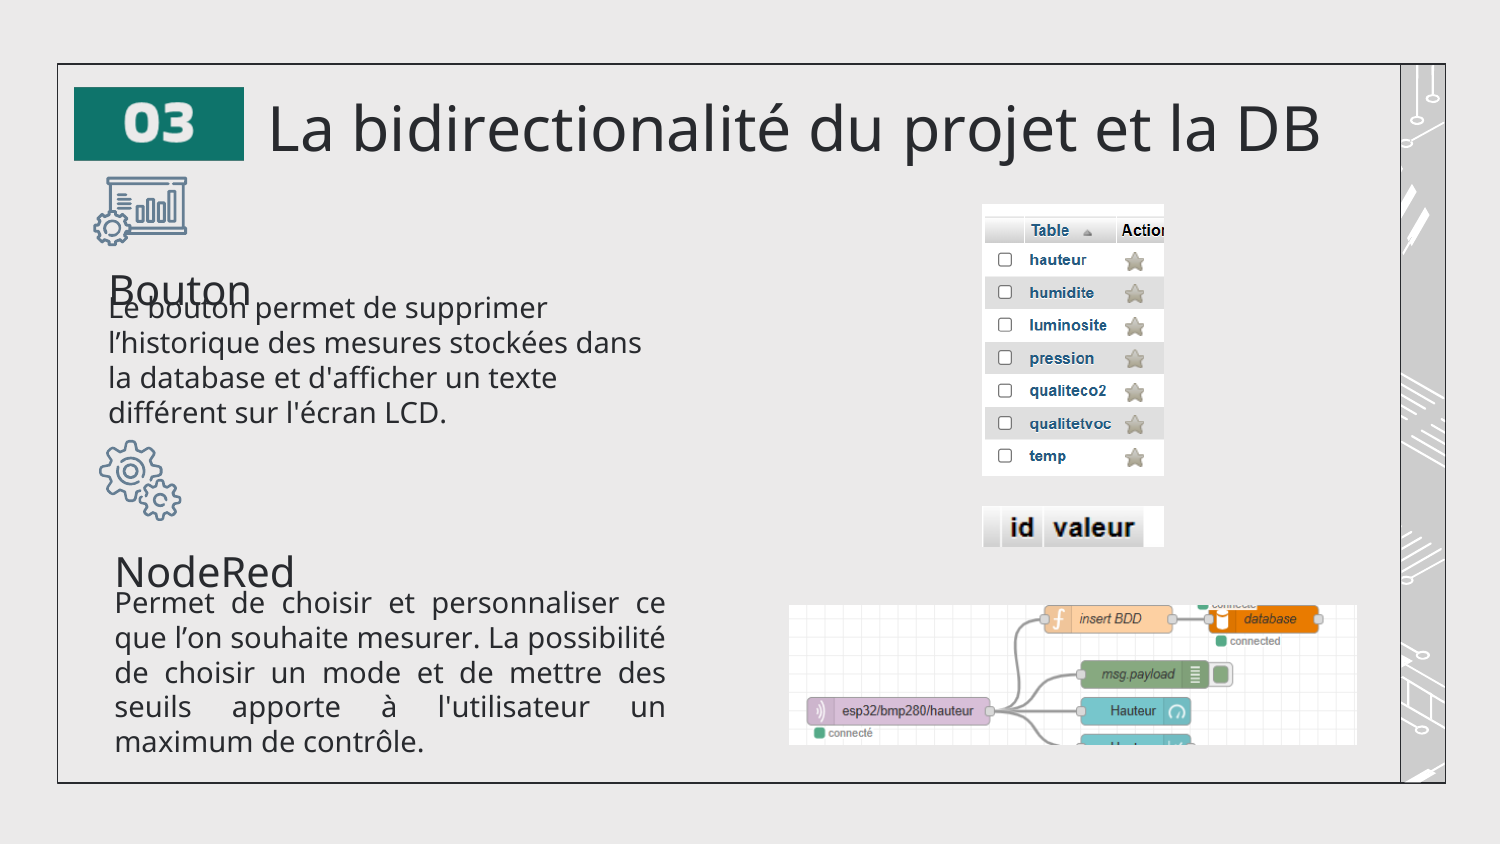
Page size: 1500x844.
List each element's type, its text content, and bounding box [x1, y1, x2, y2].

subtitle NodeRed [99, 531, 682, 593]
subtitle Permet de choisir et personnaliser ce que l’on souhaite mesurer. La possibilité de choisir un mode et de mettre des seuils apporte à l'utilisateur un maximum de contrôle. [99, 593, 682, 684]
text_box [99, 439, 182, 521]
picture [74, 65, 244, 200]
text_box [93, 176, 188, 247]
picture [982, 204, 1164, 476]
subtitle Le bouton permet de supprimer l’historique des mesures stockées dans la database et d'afficher un texte différent sur l'écran LCD. [93, 311, 676, 458]
picture [982, 506, 1164, 548]
title La bidirectionalité du projet et la DB [252, 74, 1500, 169]
picture [110, 180, 184, 200]
subtitle Bouton [93, 248, 676, 311]
picture [789, 605, 1357, 745]
